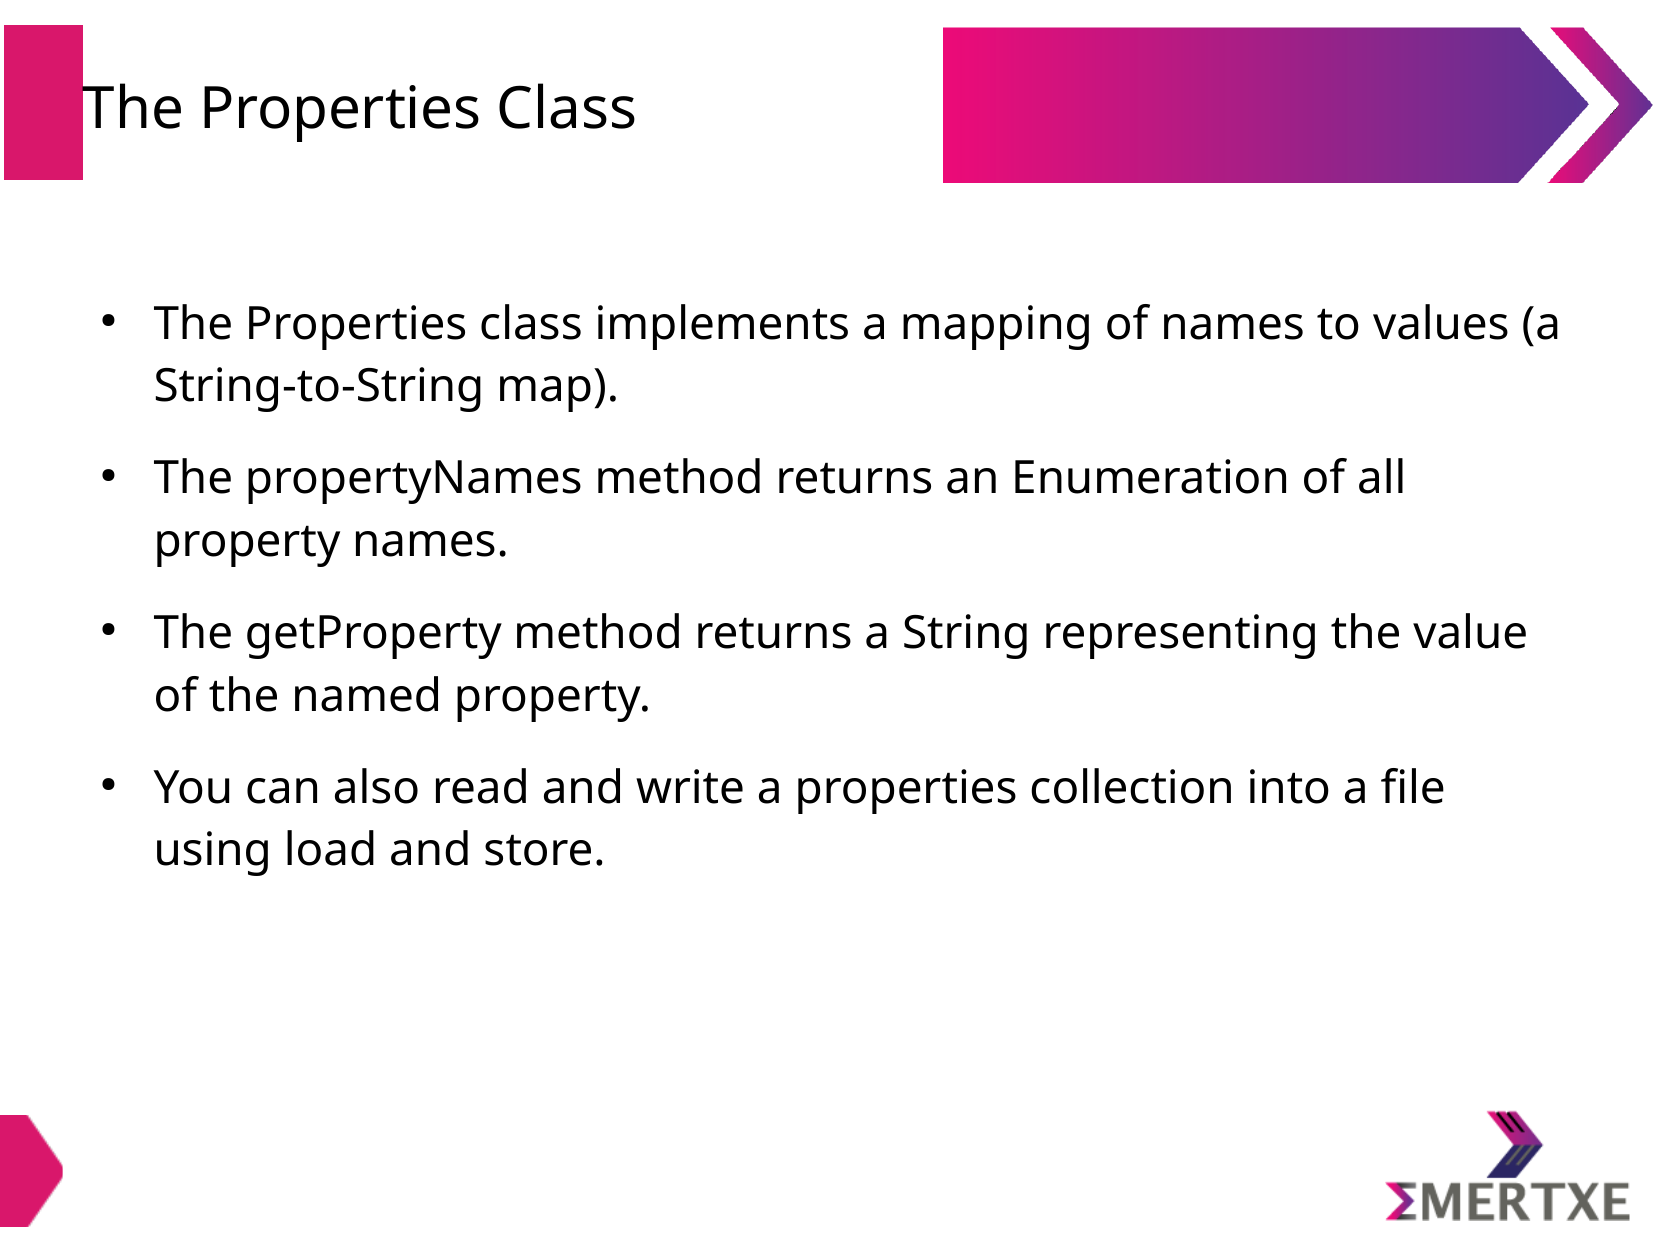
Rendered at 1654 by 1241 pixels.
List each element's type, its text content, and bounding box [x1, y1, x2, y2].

picture [1385, 1107, 1631, 1221]
list The Properties class implements a mapping of names to values (a String-to-String map). The propertyNames method returns an Enumeration of all property names. The getProperty method returns a String representing the value of the named property. You can also read and write a properties collection into a file using load and store. [82, 290, 1571, 1010]
title The Properties Class [82, 2, 1571, 210]
picture [1571, 27, 1653, 183]
